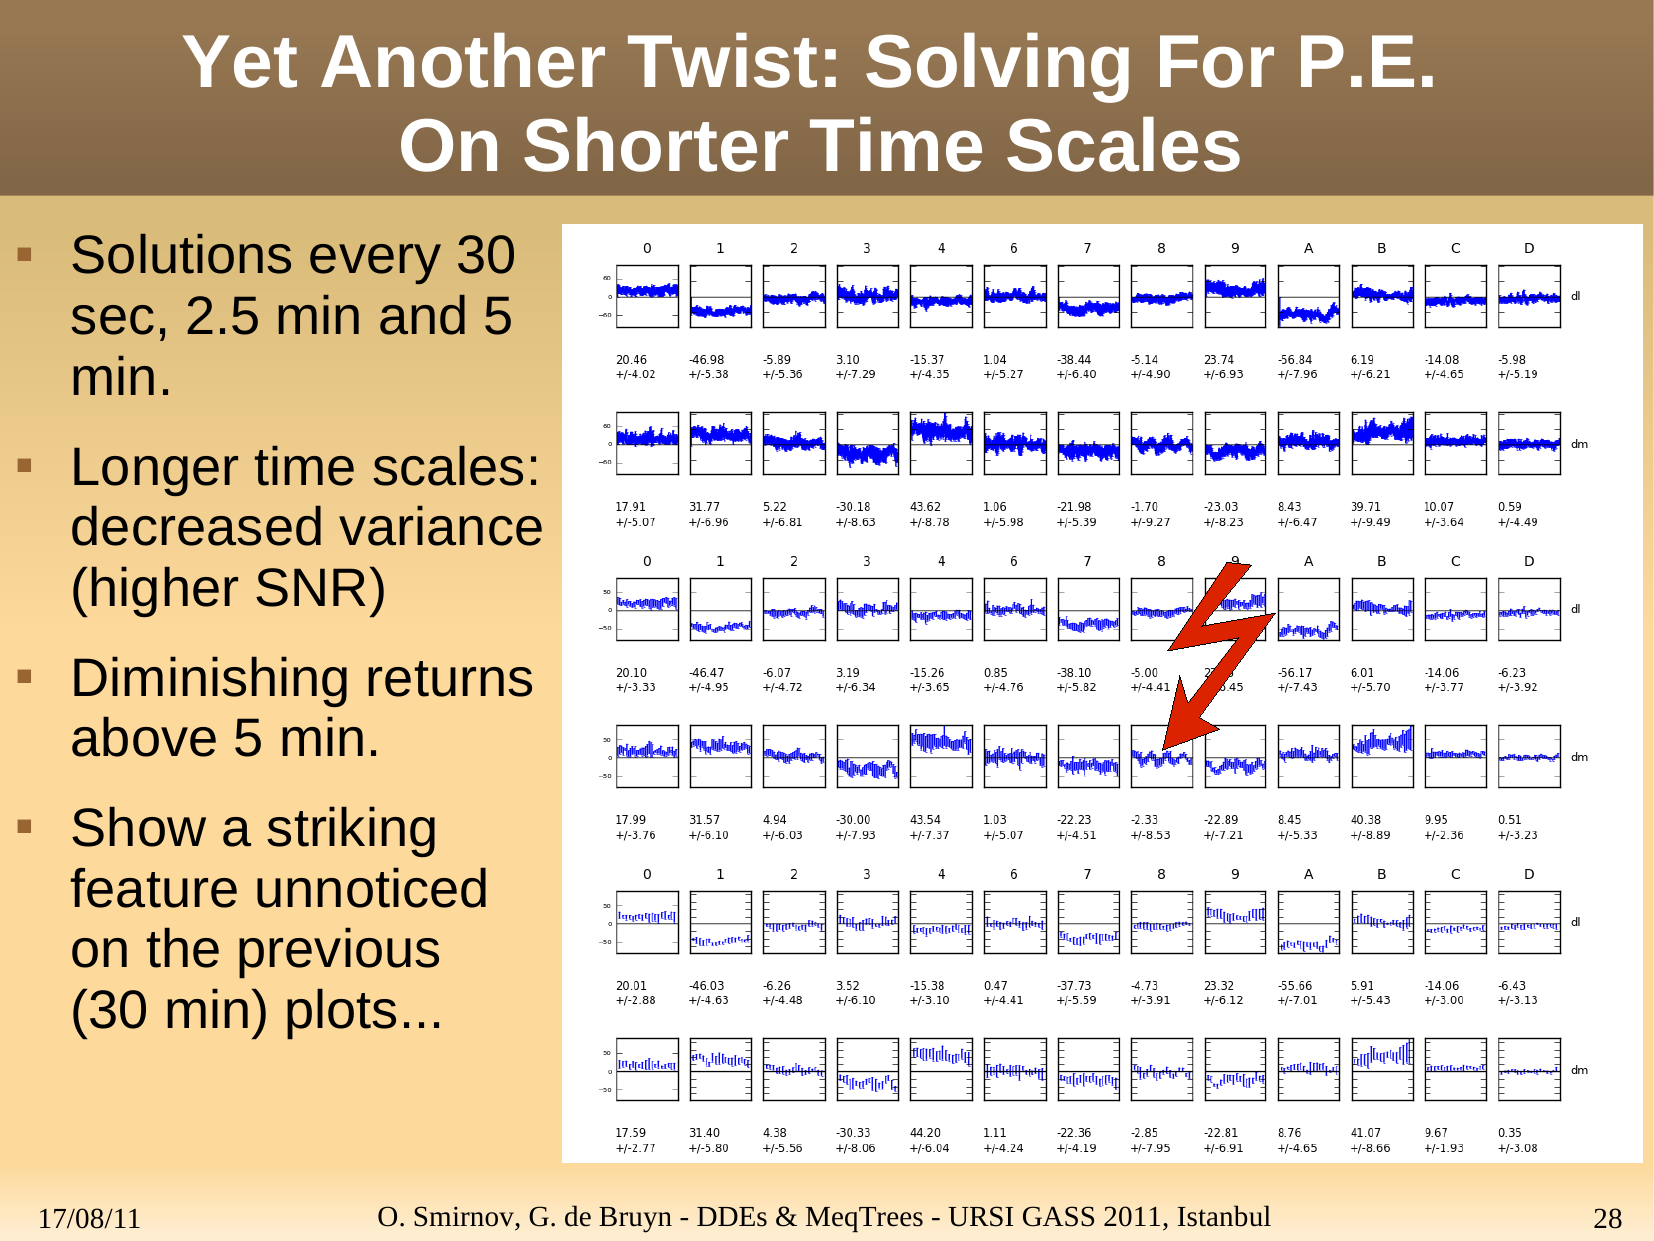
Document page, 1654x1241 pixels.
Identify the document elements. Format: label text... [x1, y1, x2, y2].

title Yet Another Twist: Solving For P.E. On Shorter Time Scales [76, 7, 1565, 200]
picture [0, 0, 1654, 1241]
list Solutions every 30 sec, 2.5 min and 5 min. Longer time scales: decreased variance (higher SNR) Diminishing returns above 5 min. Show a striking feature unnoticed on the previous (30 min) plots... [0, 225, 550, 1163]
text_box [1162, 562, 1276, 751]
